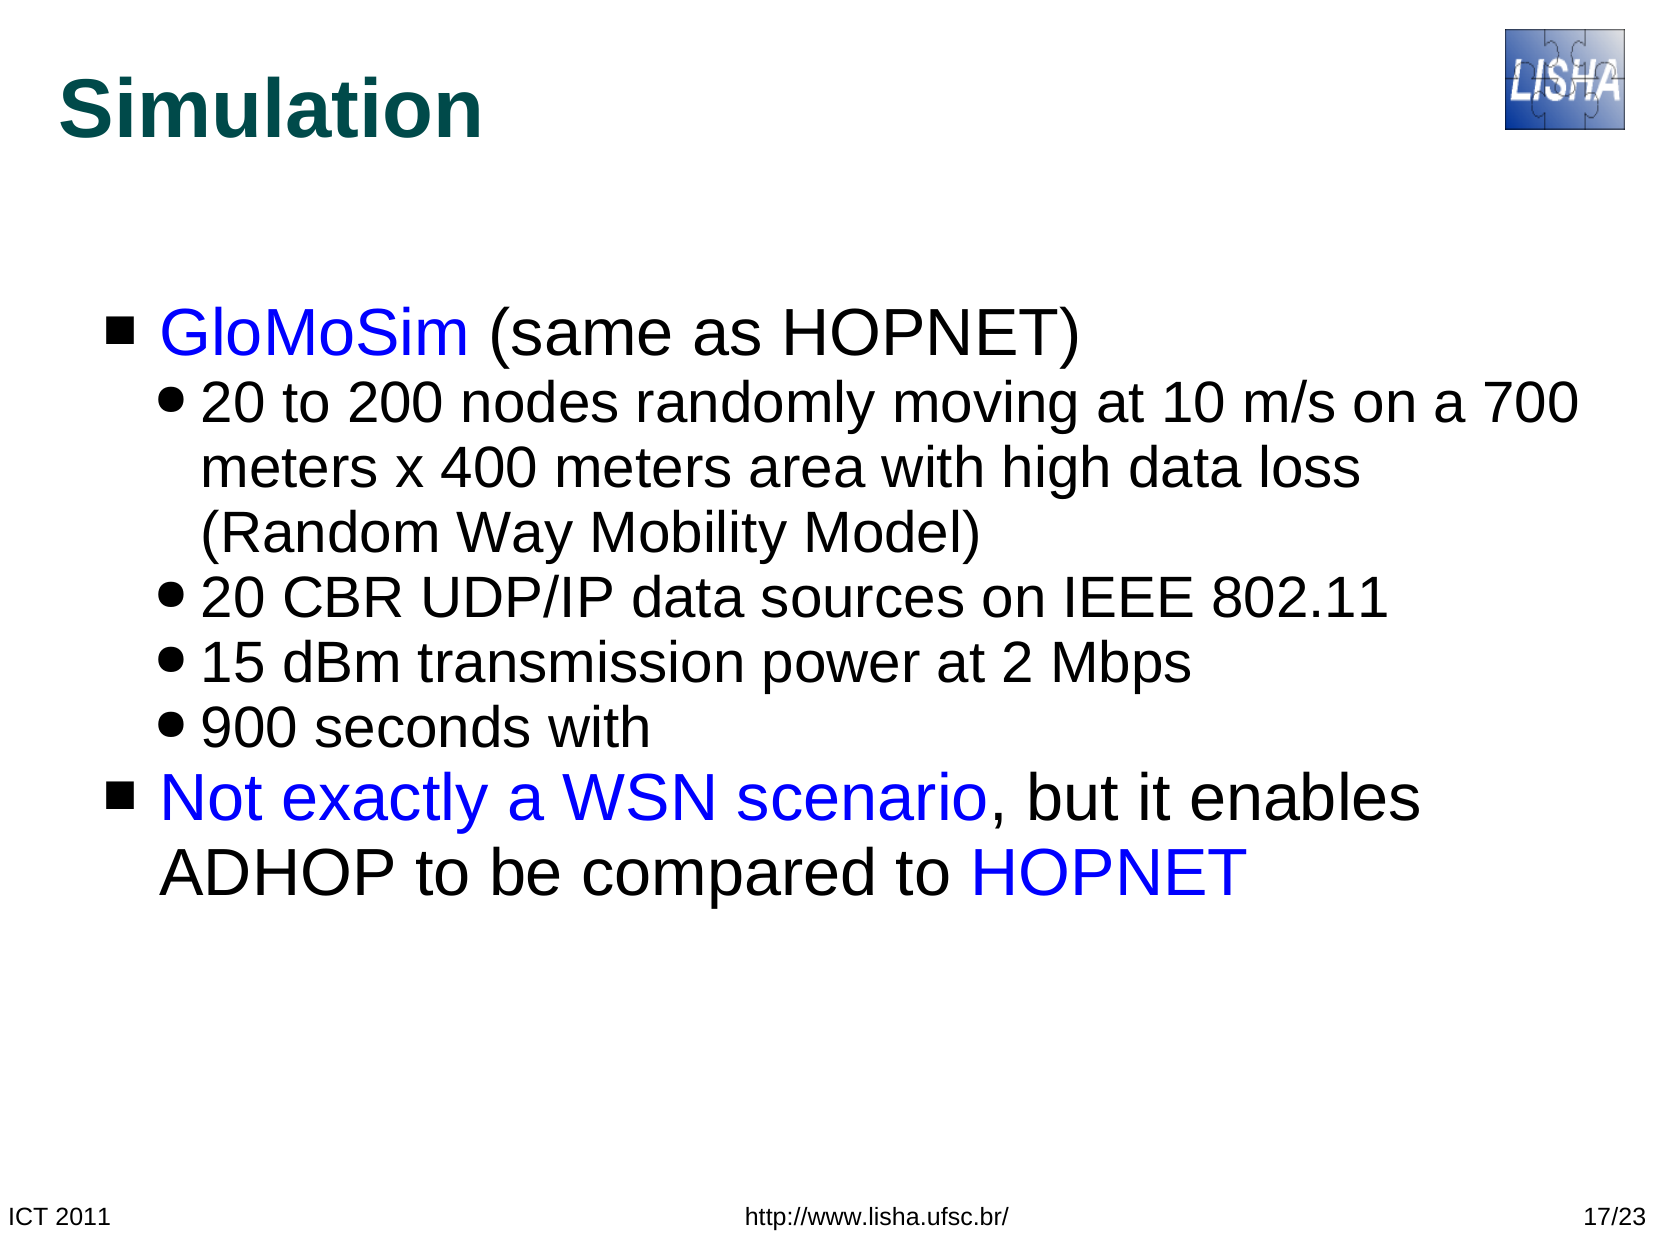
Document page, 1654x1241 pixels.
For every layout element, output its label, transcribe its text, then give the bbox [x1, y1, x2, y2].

picture [1595, 29, 1625, 130]
list GloMoSim (same as HOPNET) 20 to 200 nodes randomly moving at 10 m/s on a 700 meters x 400 meters area with high data loss (Random Way Mobility Model) 20 CBR UDP/IP data sources on IEEE 802.11 15 dBm transmission power at 2 Mbps 900 seconds with Not exactly a WSN scenario, but it enables ADHOP to be compared to HOPNET [59, 295, 1595, 1182]
title Simulation [58, 11, 1595, 219]
